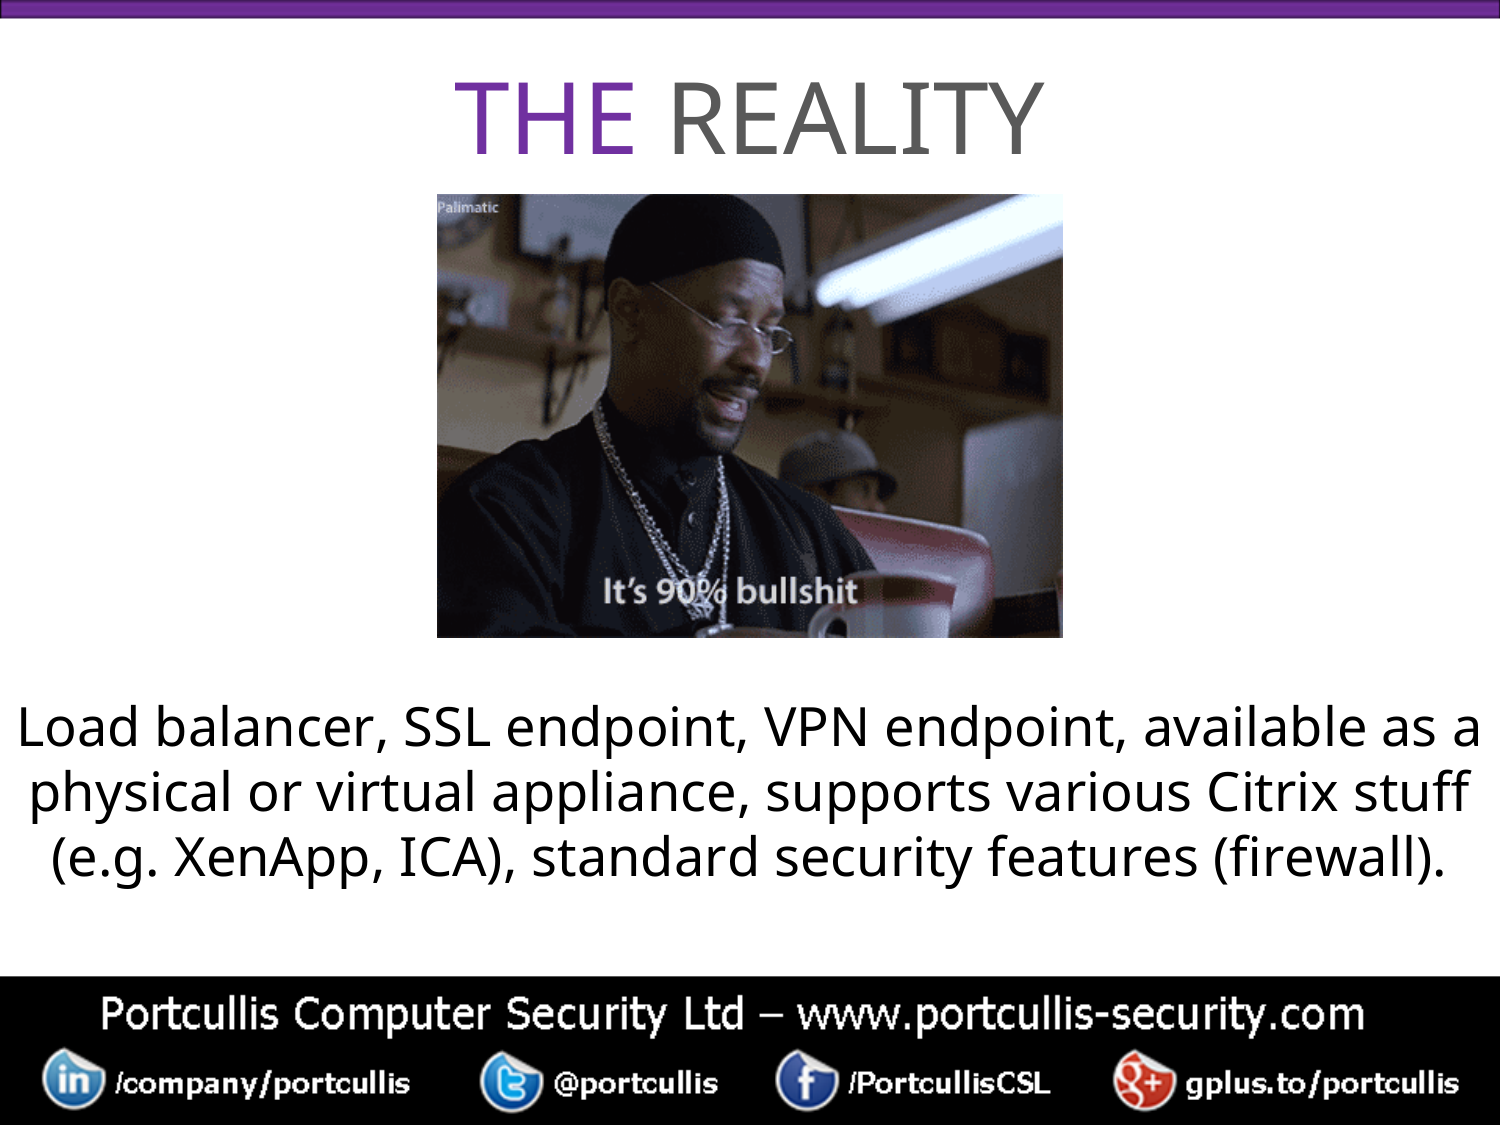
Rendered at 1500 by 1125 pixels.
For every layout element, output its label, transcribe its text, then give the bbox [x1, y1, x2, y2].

title THE REALITY [0, 42, 1500, 202]
picture [0, 0, 1500, 42]
picture [0, 957, 1500, 1125]
text_box Load balancer, SSL endpoint, VPN endpoint, available as a physical or virtual appliance, supports various Citrix stuff (e.g. XenApp, ICA), standard security features (firewall). [0, 685, 1500, 957]
picture [0, 194, 1500, 685]
